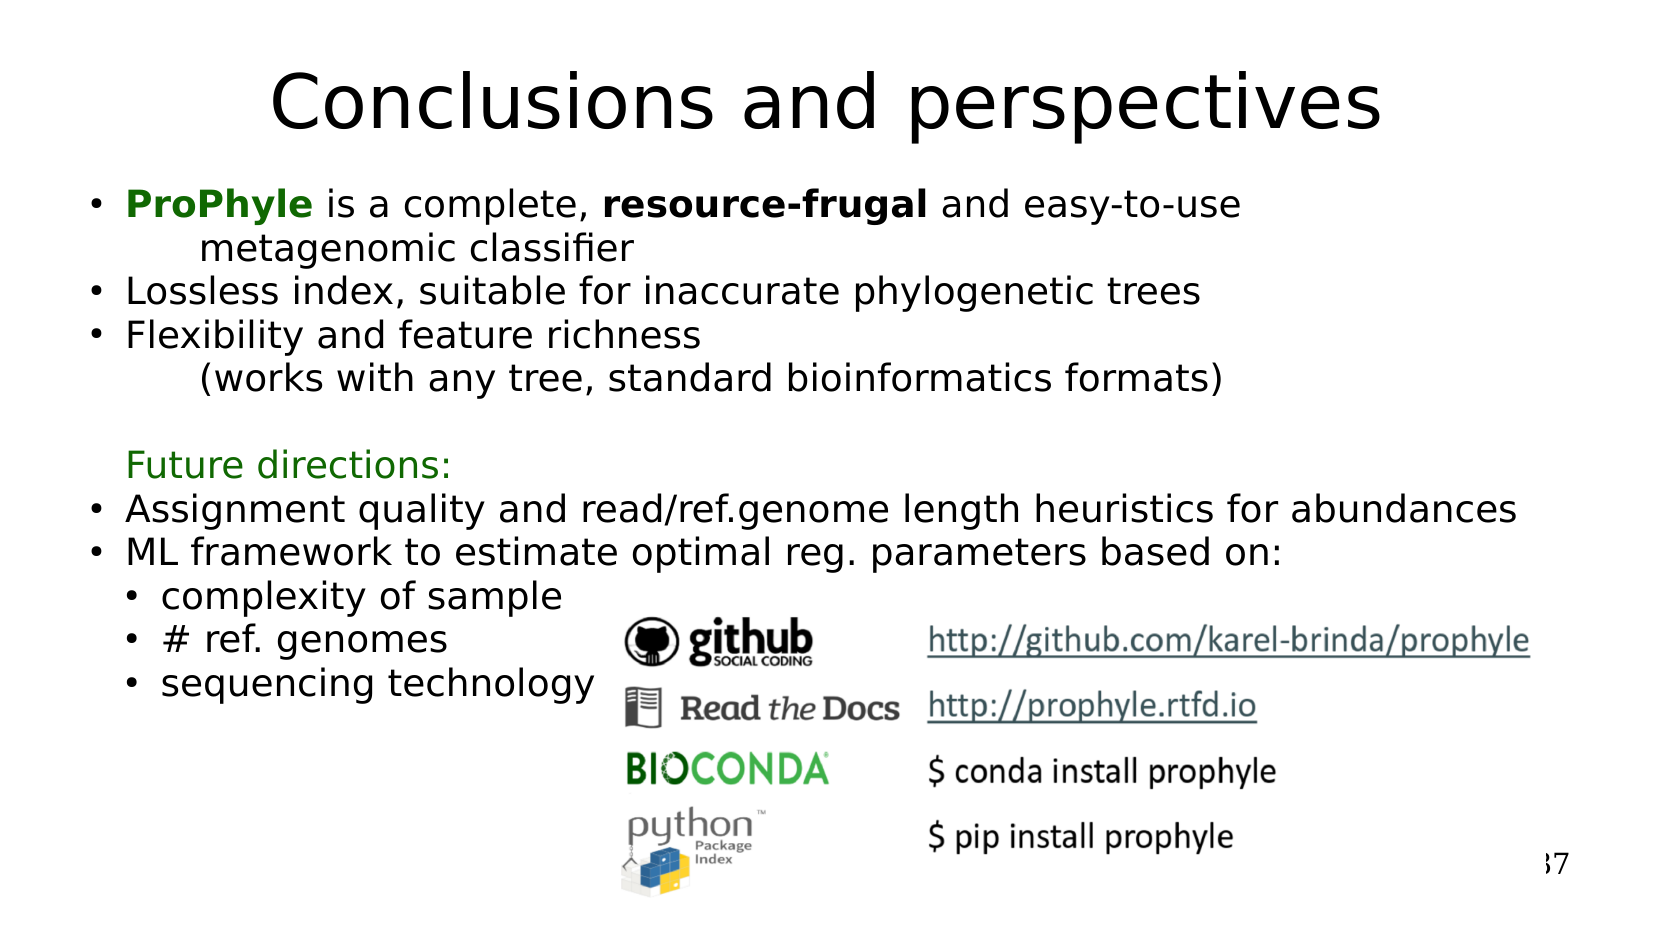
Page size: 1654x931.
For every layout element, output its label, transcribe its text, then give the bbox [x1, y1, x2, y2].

picture [615, 604, 1546, 901]
title Conclusions and perspectives [82, 24, 1572, 175]
text_box ProPhyle is a complete, resource-frugal and easy-to-use metagenomic classifier Lossless index, suitable for inaccurate phylogenetic trees Flexibility and feature richness (works with any tree, standard bioinformatics formats) Future directions: Assignment quality and read/ref.genome length heuristics for abundances ML framework to estimate optimal reg. parameters based on: complexity of sample # ref. genomes sequencing technology [75, 175, 1606, 751]
